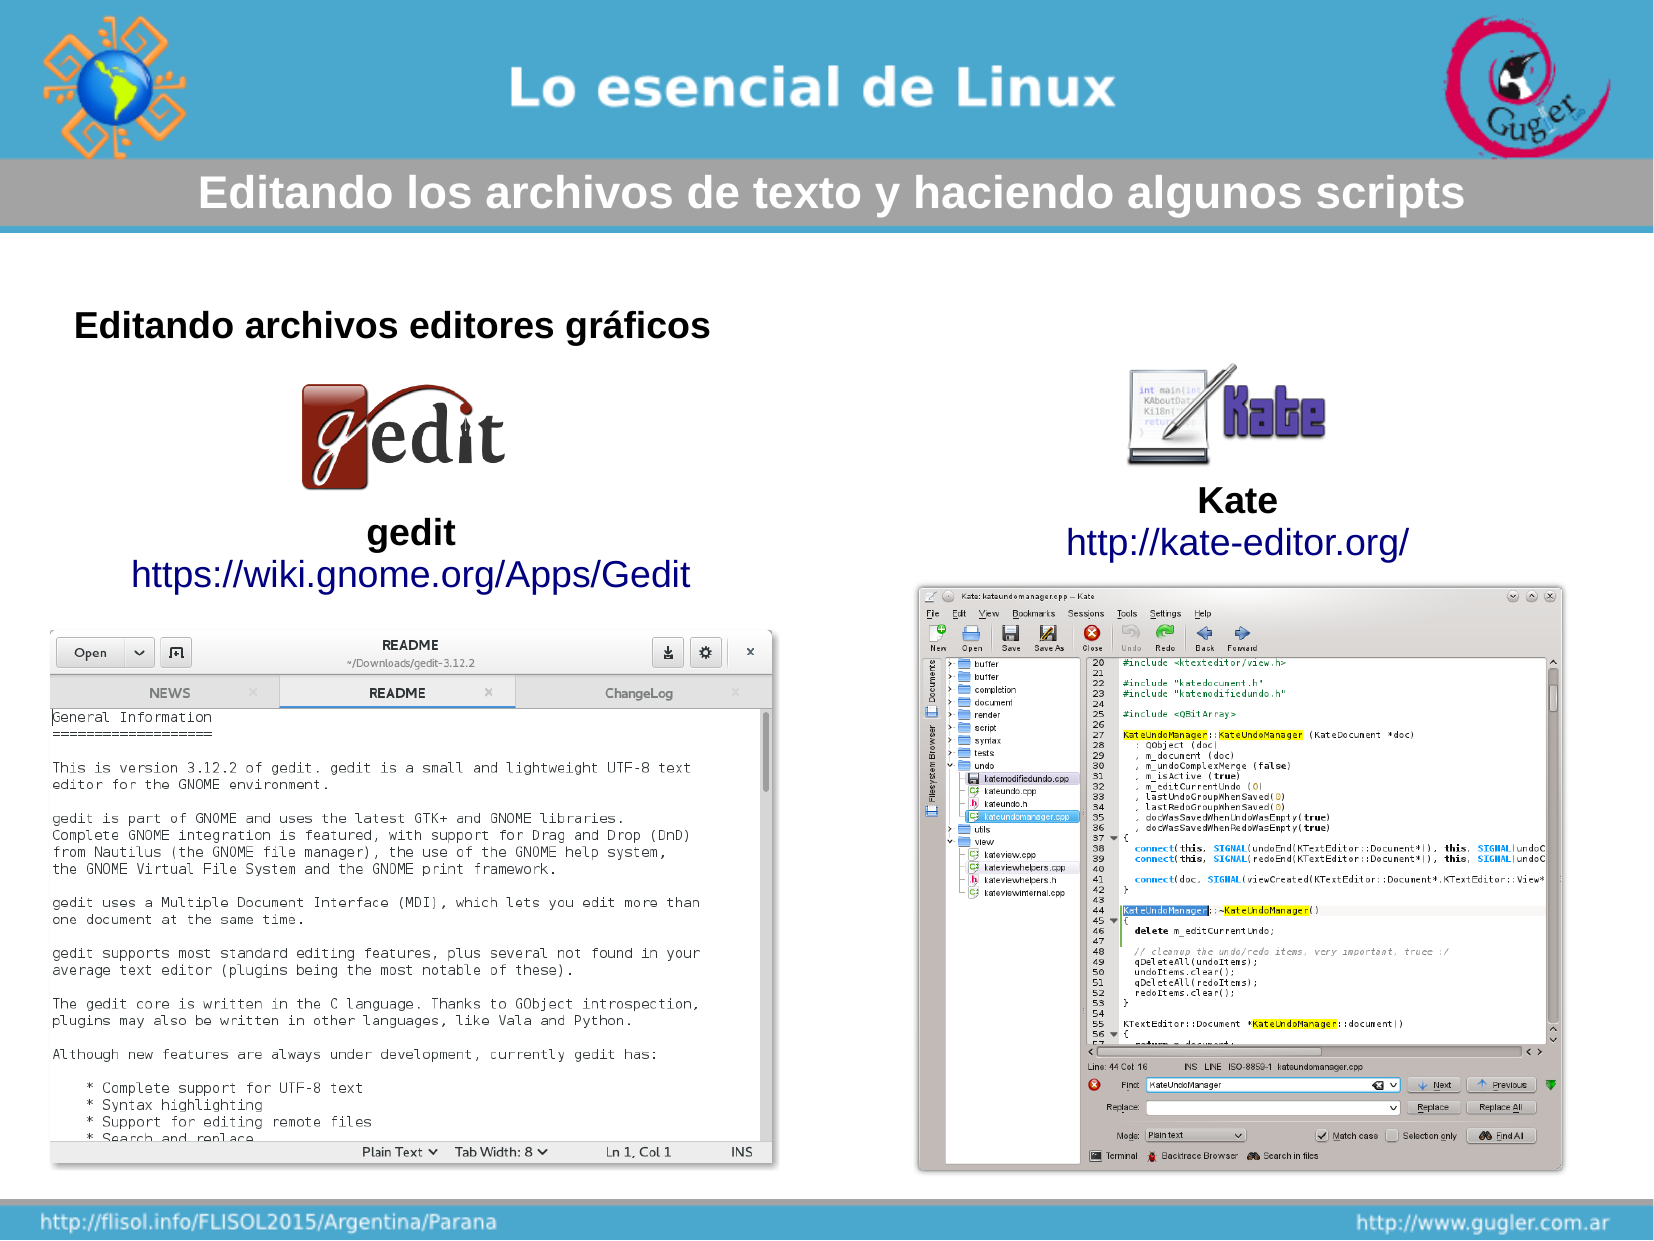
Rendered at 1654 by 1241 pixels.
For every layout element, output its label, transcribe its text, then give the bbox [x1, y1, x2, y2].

text_box Kate http://kate-editor.org/ [1051, 472, 1425, 572]
text_box gedit https://wiki.gnome.org/Apps/Gedit [116, 504, 706, 604]
picture [0, 1199, 1654, 1240]
picture [1122, 360, 1330, 470]
picture [909, 578, 1571, 1179]
text_box Editando los archivos de texto y haciendo algunos scripts [183, 159, 1483, 226]
picture [301, 384, 507, 491]
text_box Editando archivos editores gráficos [59, 297, 1630, 355]
picture [0, 0, 1654, 233]
picture [45, 625, 780, 1171]
